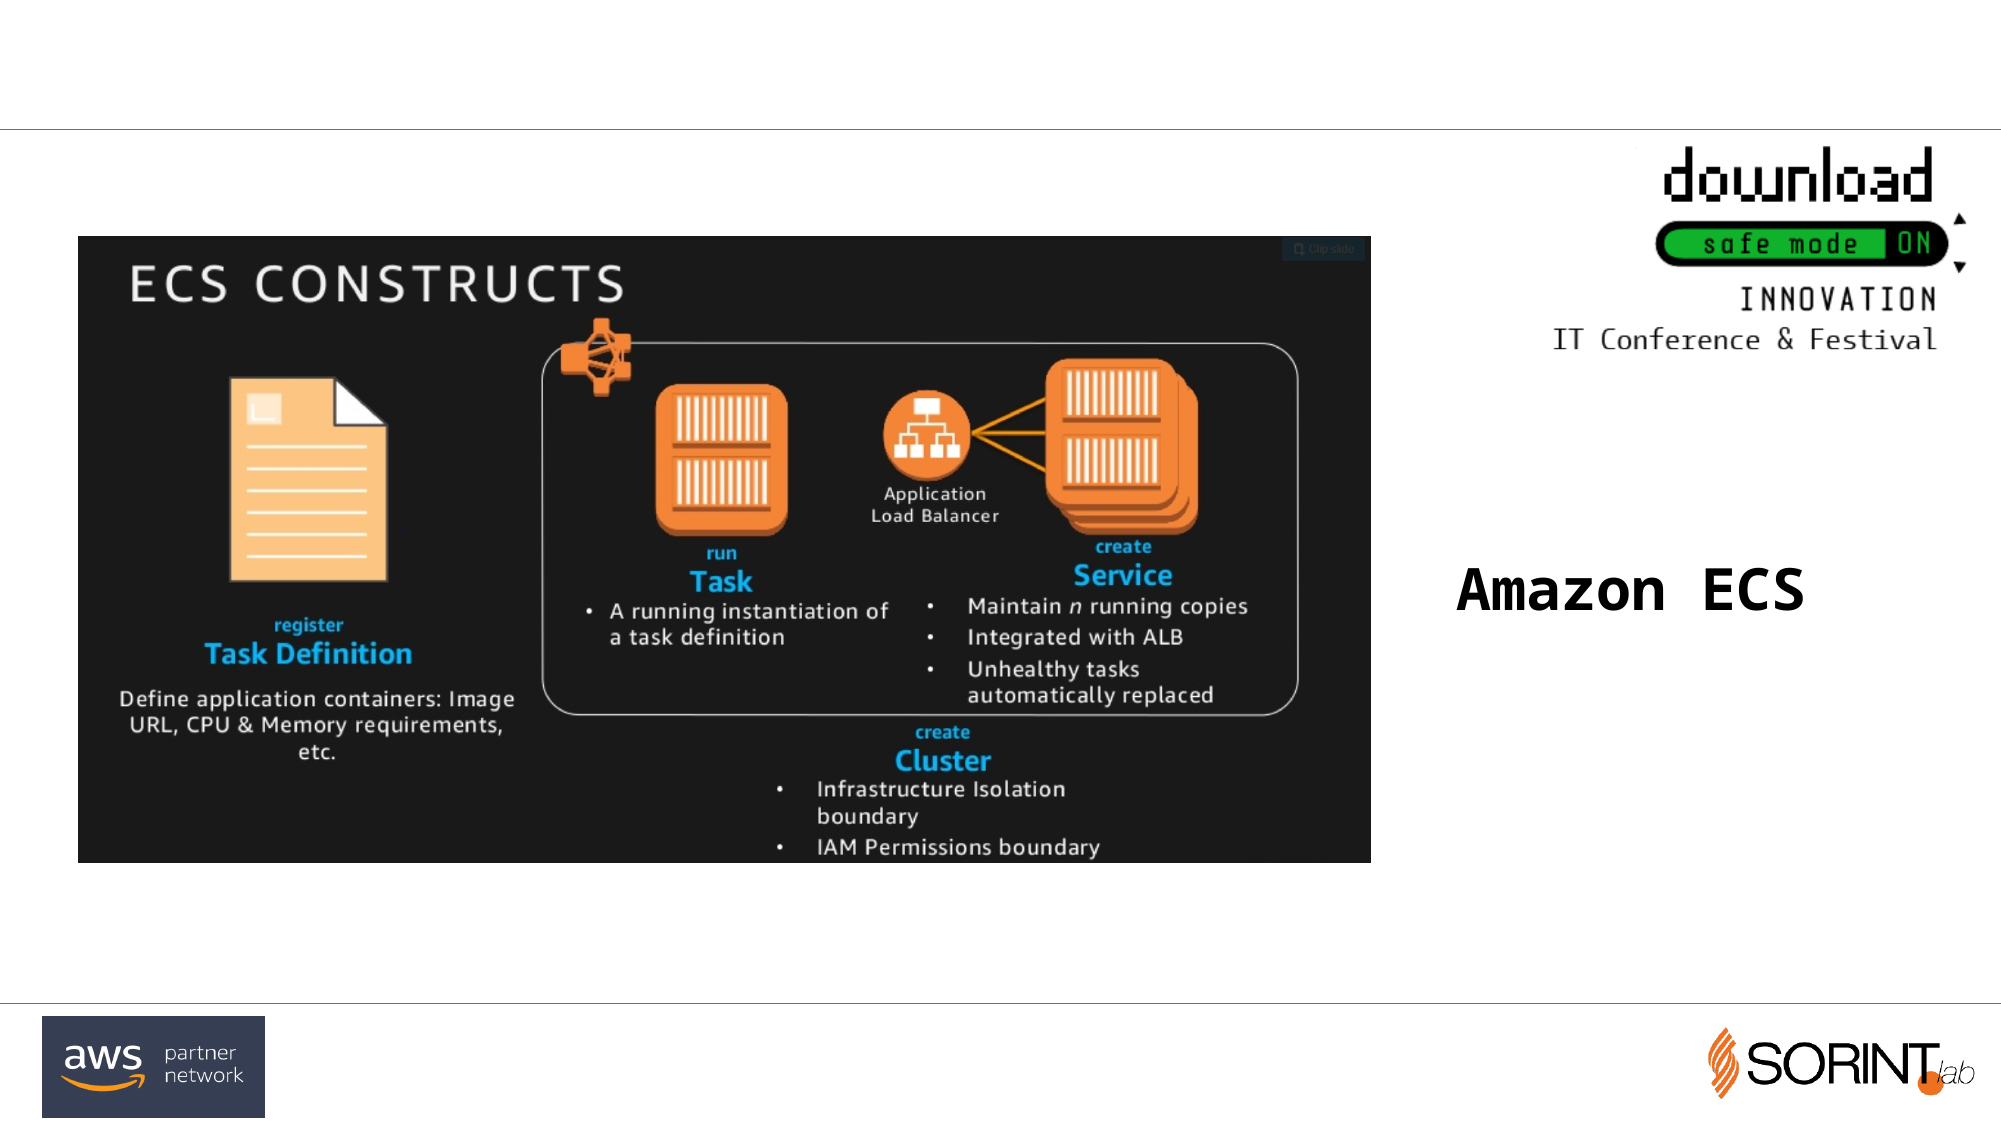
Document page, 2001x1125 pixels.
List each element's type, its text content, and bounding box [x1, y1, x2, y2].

picture [78, 236, 1371, 863]
picture [42, 1016, 265, 1118]
picture [1552, 142, 1968, 358]
text_box Amazon ECS [1371, 544, 1915, 631]
picture [1706, 1027, 1976, 1099]
